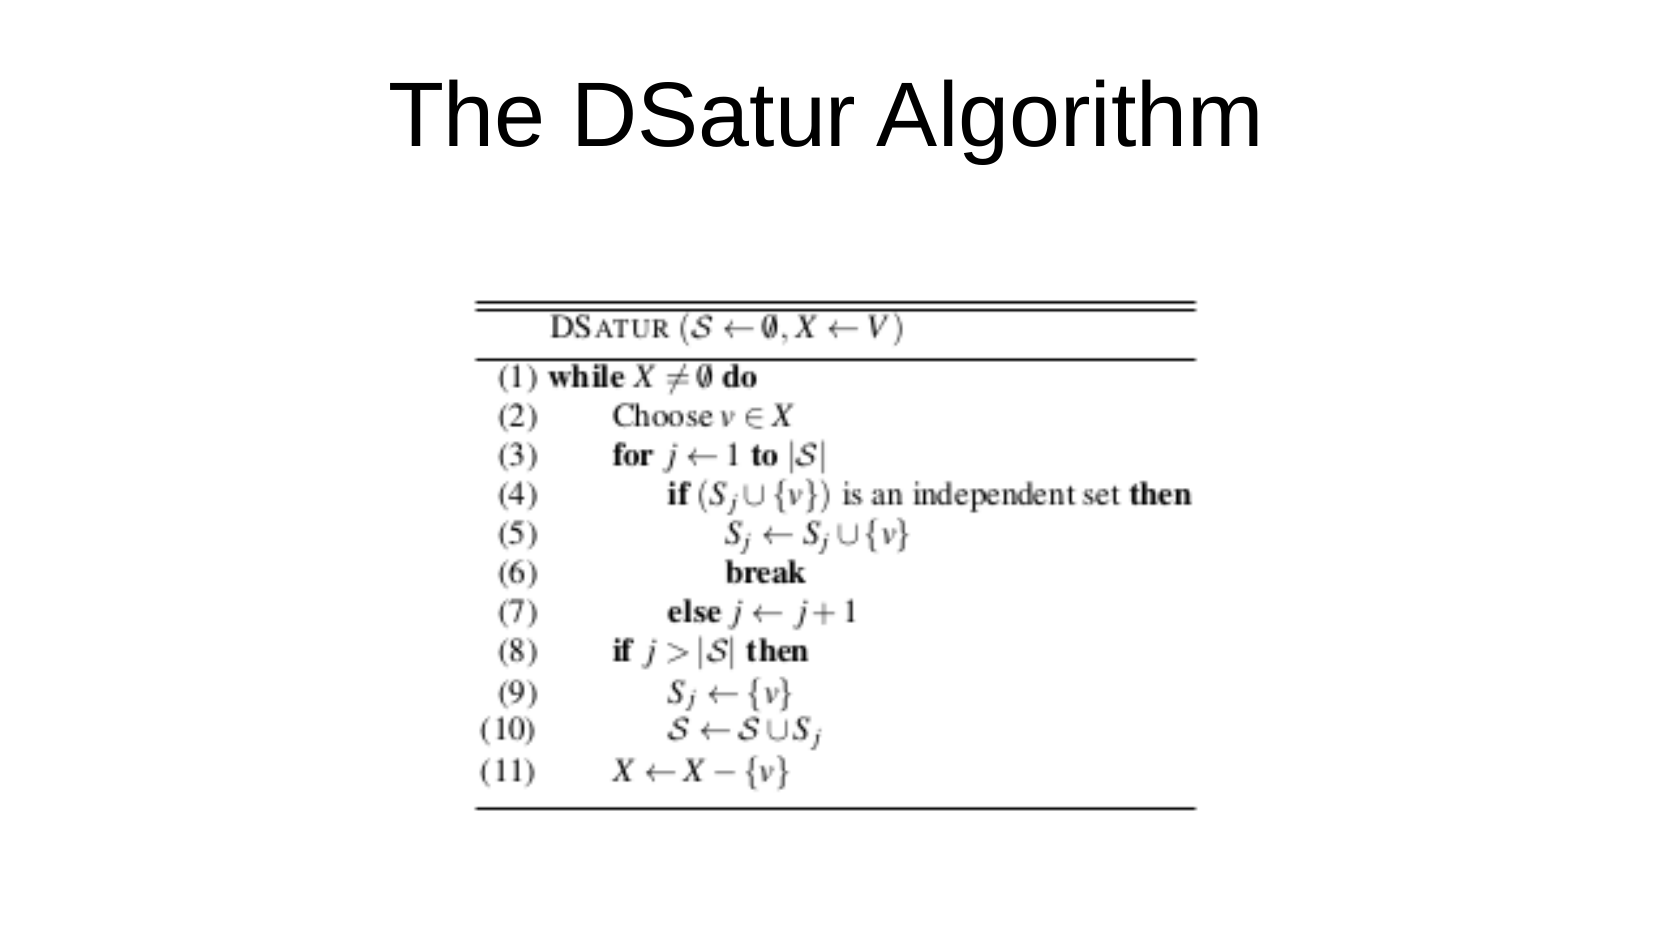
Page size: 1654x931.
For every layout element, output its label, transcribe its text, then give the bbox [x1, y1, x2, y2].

title The DSatur Algorithm [82, 37, 1571, 193]
picture [418, 247, 1276, 863]
